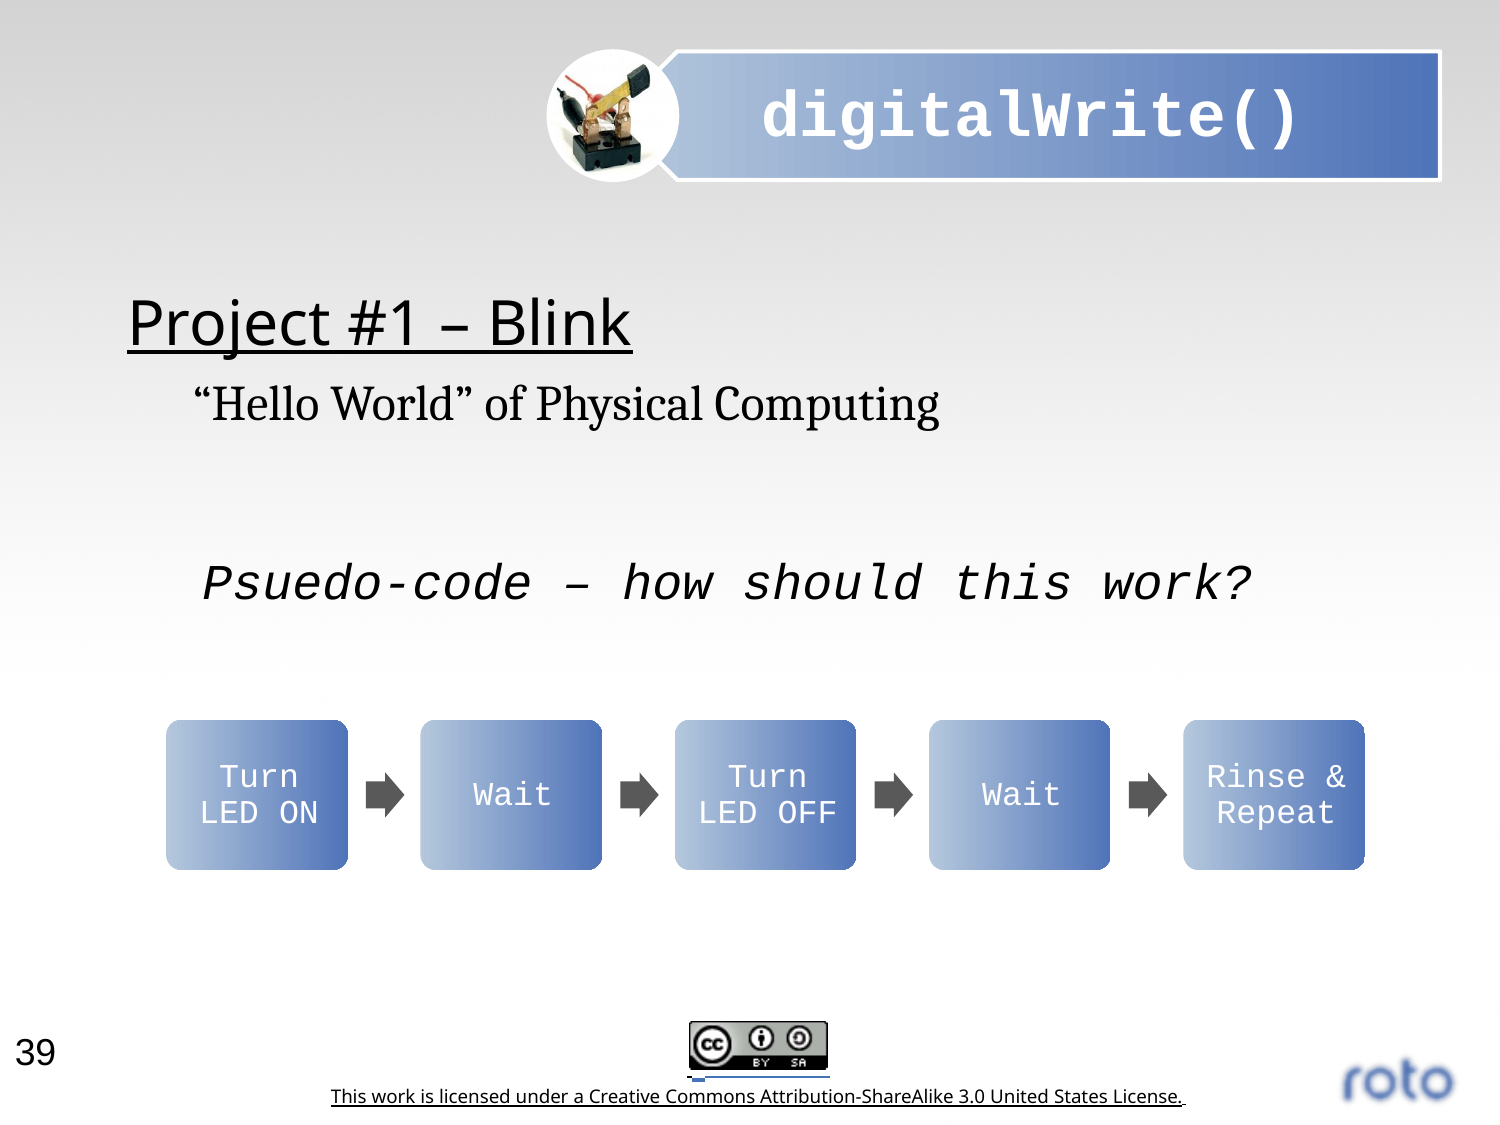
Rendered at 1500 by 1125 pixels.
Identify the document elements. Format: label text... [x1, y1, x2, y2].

text_box Turn LED OFF [674, 719, 857, 870]
text_box [874, 772, 914, 818]
text_box Rinse & Repeat [1183, 719, 1366, 870]
text_box [1128, 772, 1168, 818]
text_box digitalWrite() [659, 51, 1441, 180]
list Project #1 – Blink “Hello World” of Physical Computing Psuedo-code – how should this work? [112, 274, 1388, 1000]
picture [0, 0, 1500, 1125]
text_box Wait [420, 719, 603, 870]
text_box [365, 772, 405, 818]
text_box Wait [928, 719, 1111, 870]
text_box [548, 51, 678, 180]
text_box [620, 772, 659, 818]
text_box Turn LED ON [166, 719, 348, 870]
